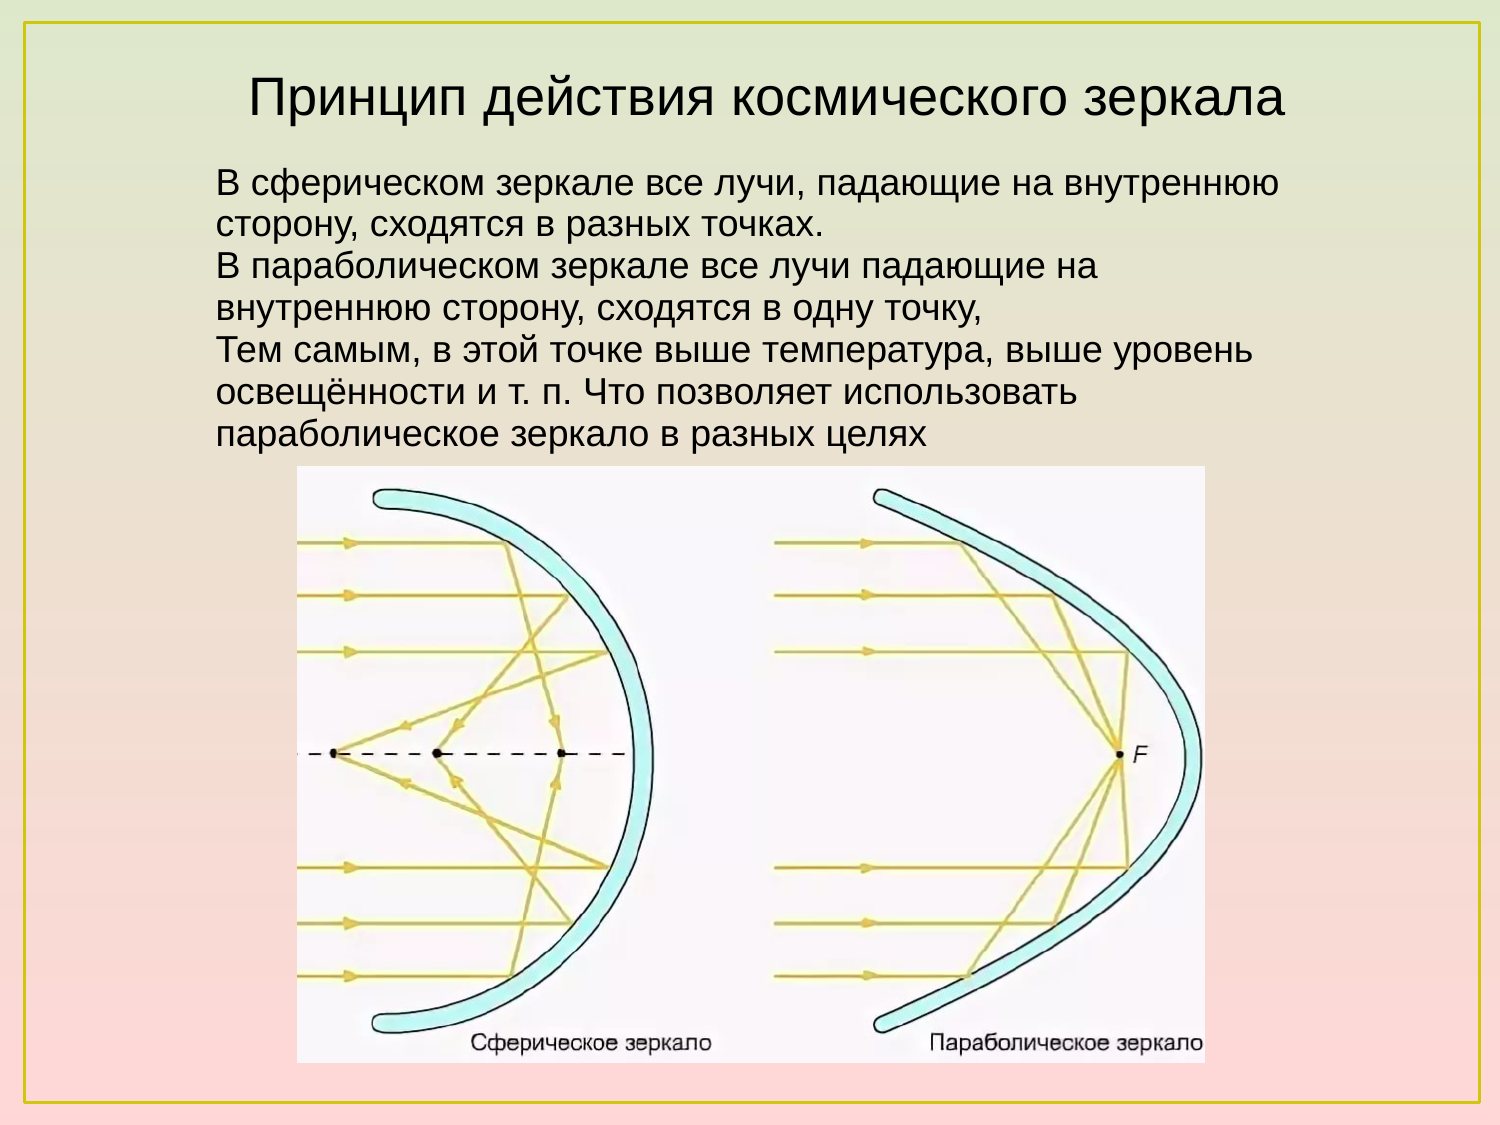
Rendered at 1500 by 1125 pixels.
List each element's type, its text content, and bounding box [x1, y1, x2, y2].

text_box Принцип действия космического зеркала [212, 59, 1323, 135]
picture [297, 466, 1205, 1063]
text_box В сферическом зеркале все лучи, падающие на внутреннюю сторону, сходятся в разных точках. В параболическом зеркале все лучи падающие на внутреннюю сторону, сходятся в одну точку, Тем самым, в этой точке выше температура, выше уровень освещённости и т. п. Что позволяет использовать параболическое зеркало в разных целях [200, 153, 1323, 463]
